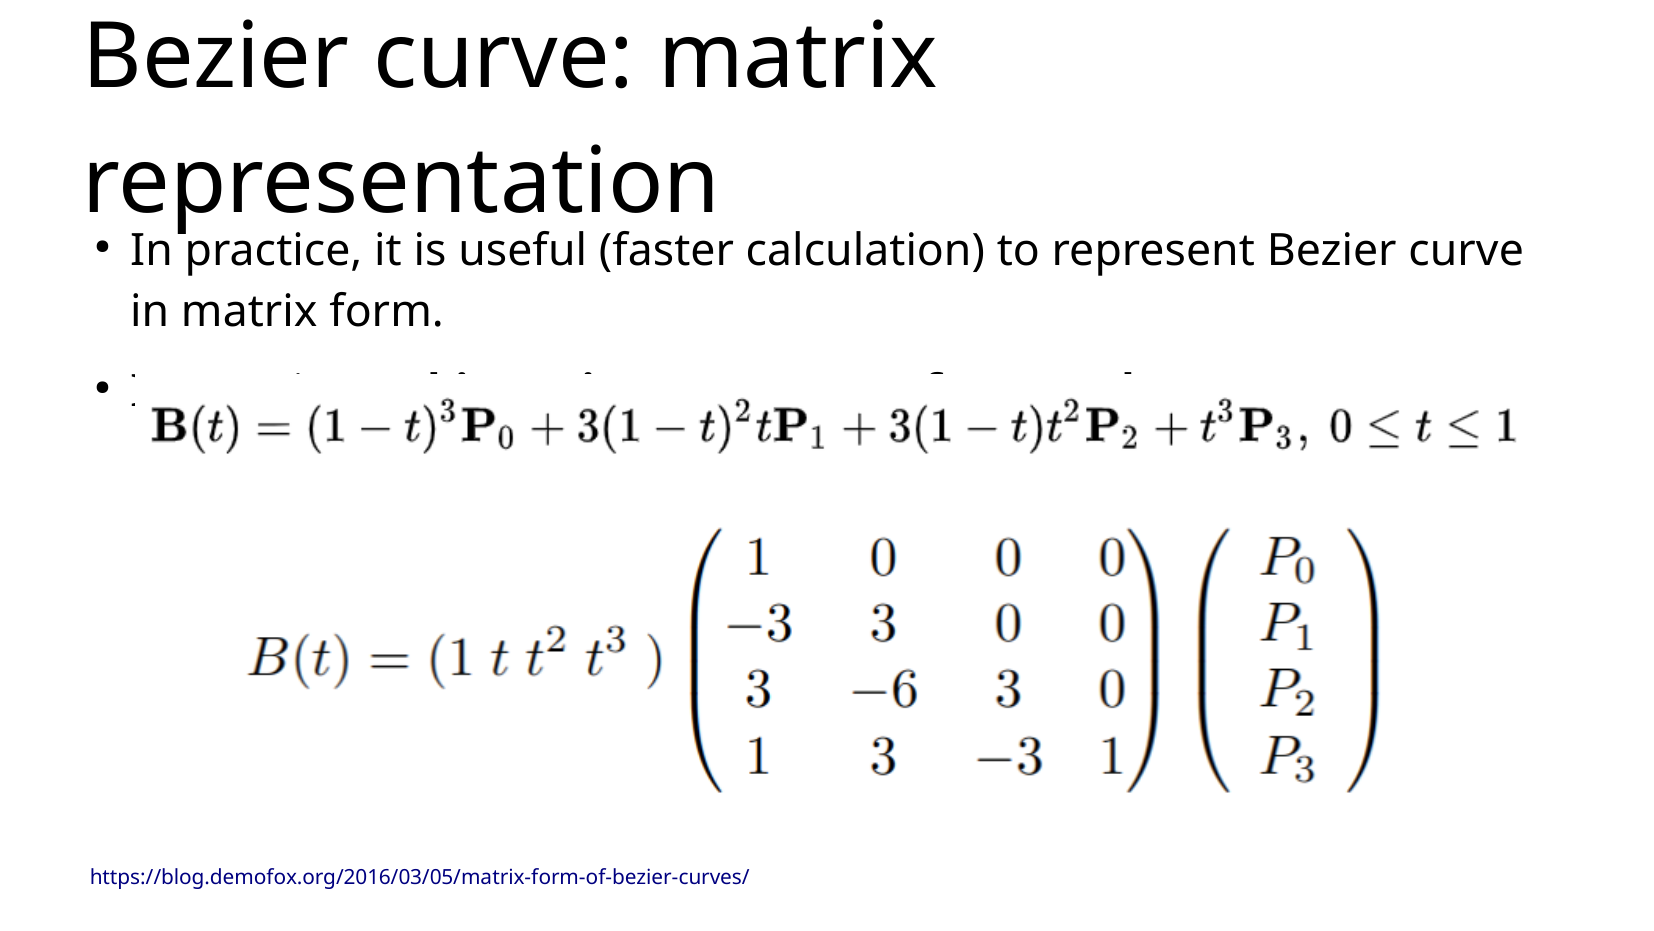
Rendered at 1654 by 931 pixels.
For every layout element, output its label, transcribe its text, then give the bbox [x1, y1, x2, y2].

picture [241, 506, 1396, 811]
title Bezier curve: matrix representation [82, 37, 1571, 193]
text_box https://blog.demofox.org/2016/03/05/matrix-form-of-bezier-curves/ [75, 855, 1126, 896]
list In practice, it is useful (faster calculation) to represent Bezier curve in matrix form. In practice, cubic Bezier curves are often used. [82, 217, 1571, 421]
picture [135, 374, 1521, 457]
